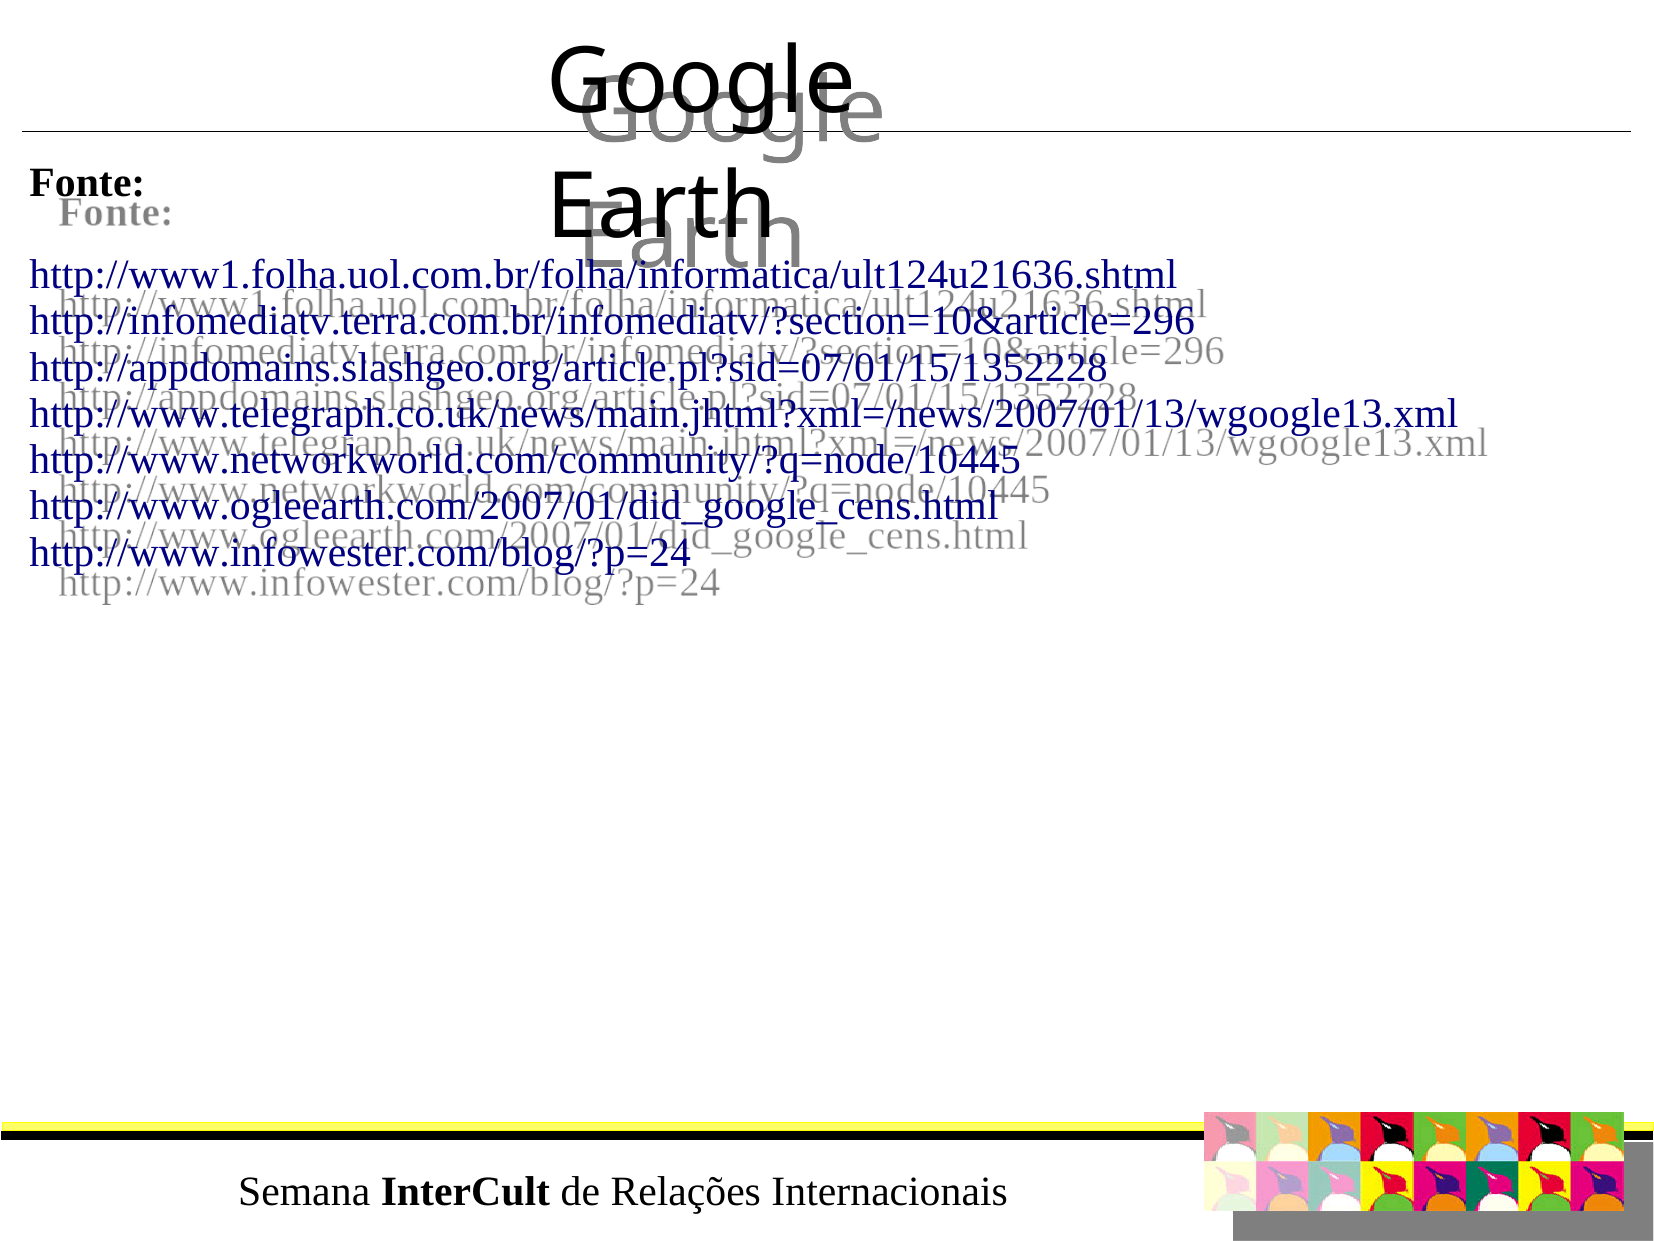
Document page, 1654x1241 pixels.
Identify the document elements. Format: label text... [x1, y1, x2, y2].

text_box Semana InterCult de Relações Internacionais [238, 1168, 1009, 1217]
text_box Google Earth [546, 14, 1068, 125]
text_box [1, 1122, 1204, 1140]
text_box Fonte: http://www1.folha.uol.com.br/folha/informatica/ult124u21636.shtml http://infomediatv.terra.com.br/infomediatv/?section=10&article=296 http://appdomains.slashgeo.org/article.pl?sid=07/01/15/1352228 http://www.telegraph.co.uk/news/main.jhtml?xml=/news/2007/01/13/wgoogle13.xml http://www.networkworld.com/community/?q=node/10445 http://www.ogleearth.com/2007/01/did_google_cens.html http://www.infowester.com/blog/?p=24 [29, 158, 1605, 576]
chart [1204, 1112, 1624, 1211]
text_box [1624, 1122, 1654, 1140]
